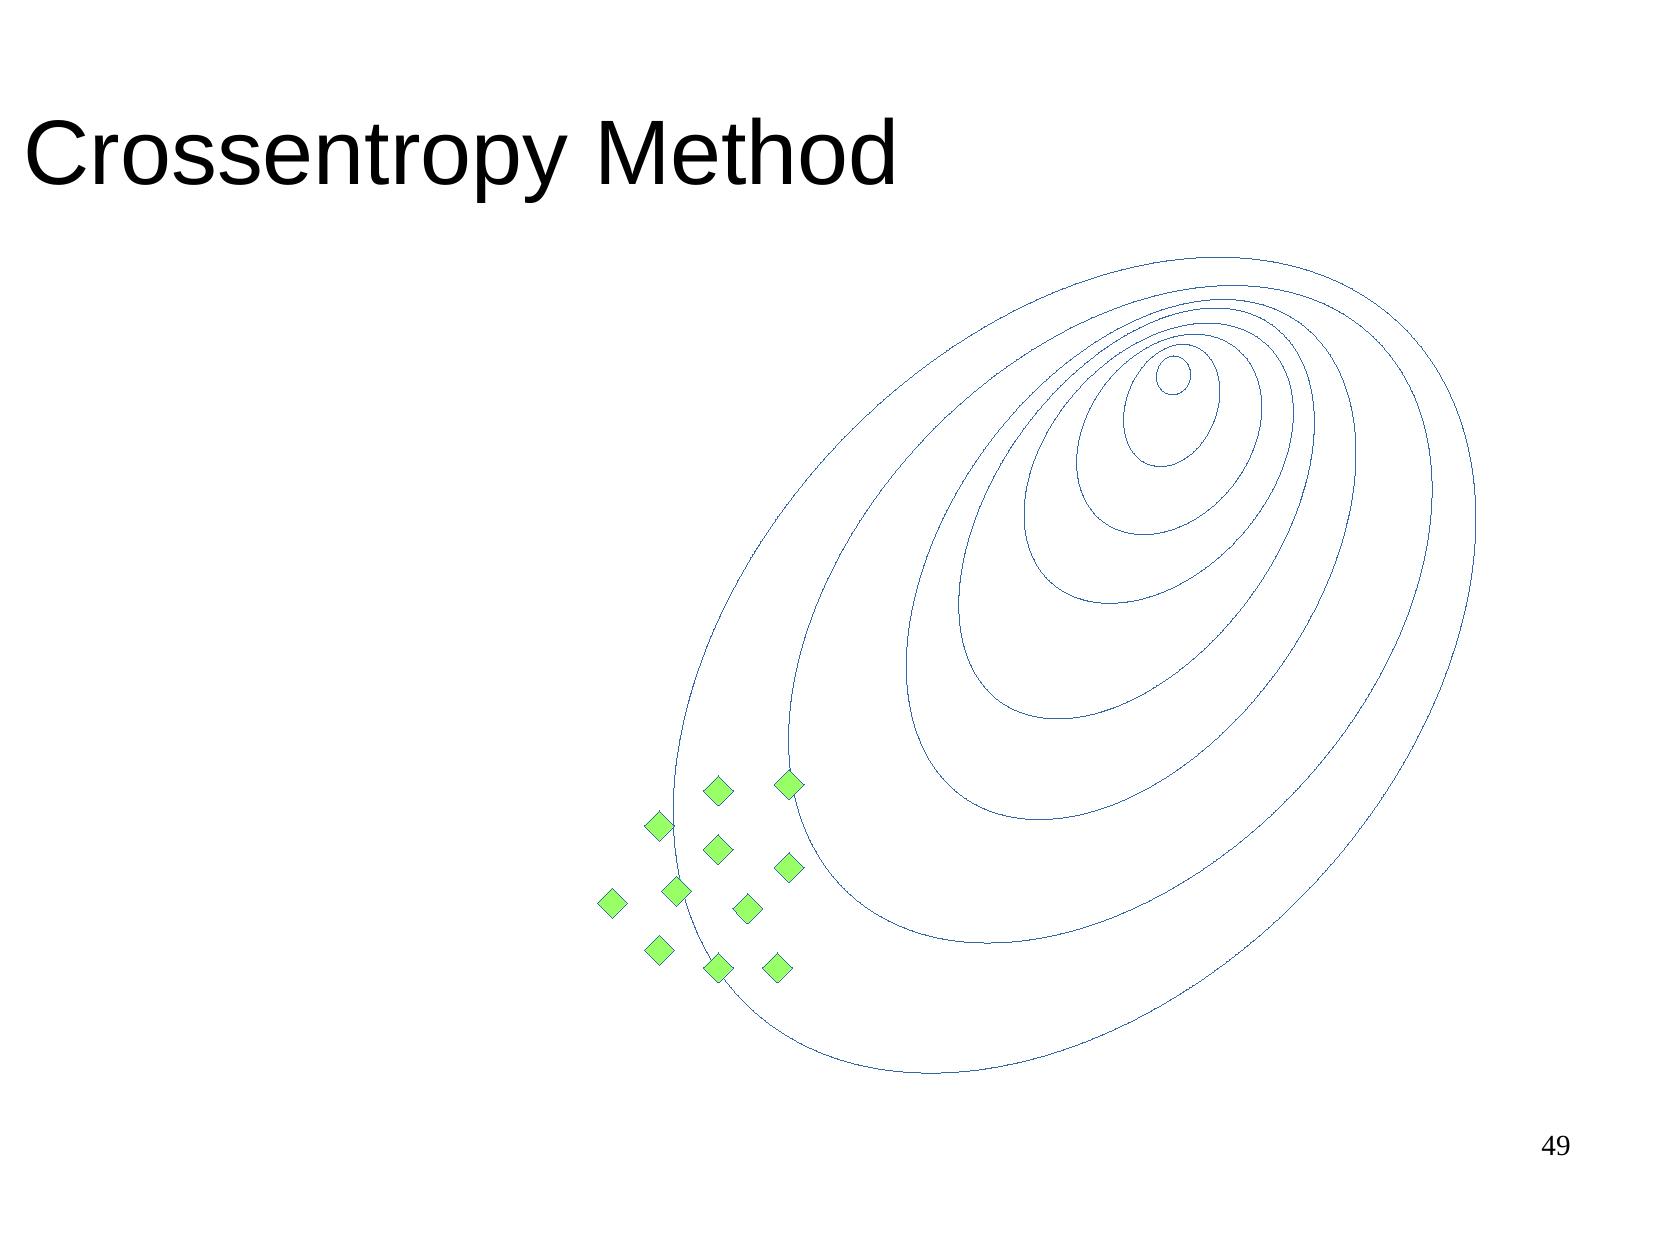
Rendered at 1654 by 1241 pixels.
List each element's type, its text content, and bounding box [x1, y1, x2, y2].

text_box [644, 257, 1476, 1074]
title Crossentropy Method [23, 49, 1512, 257]
text_box [644, 935, 675, 966]
text_box [597, 888, 628, 919]
